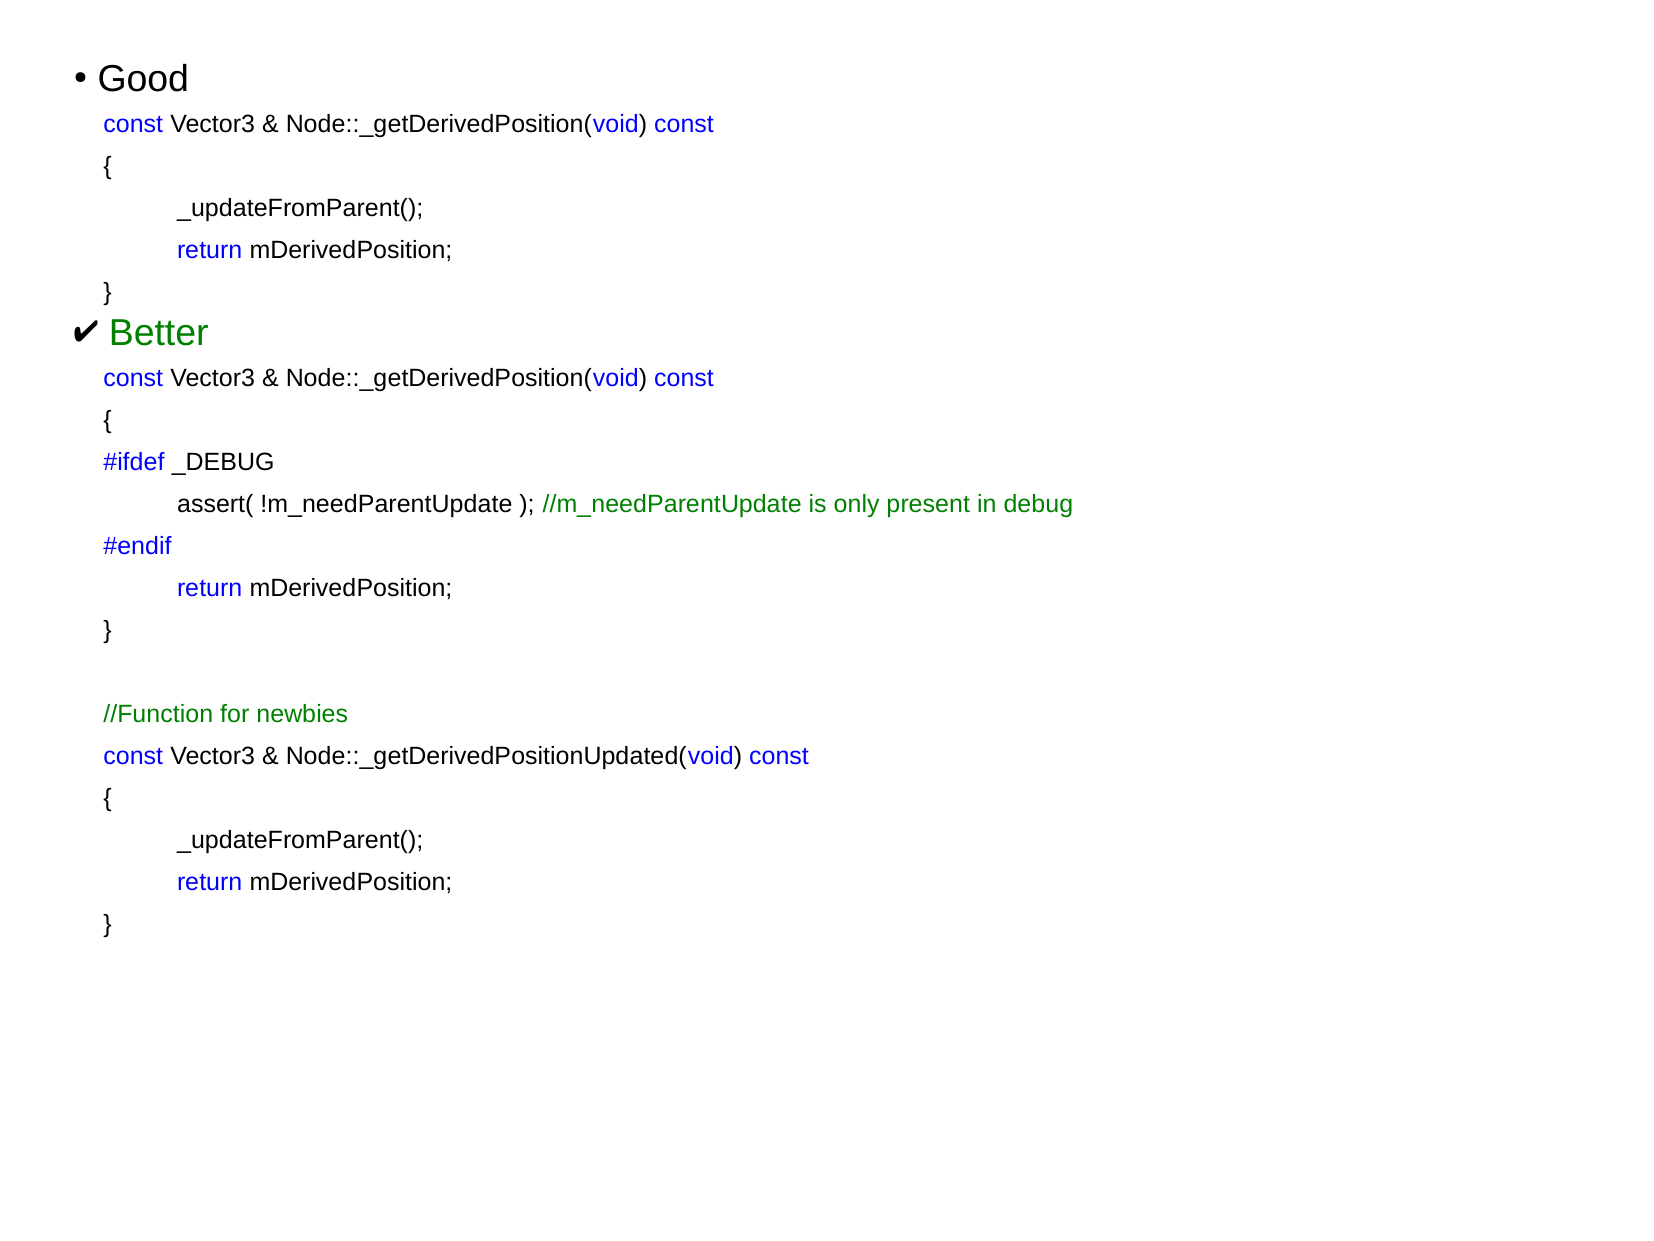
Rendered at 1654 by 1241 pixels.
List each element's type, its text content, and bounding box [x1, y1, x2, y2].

text_box Good [59, 29, 1270, 87]
text_box const Vector3 & Node::_getDerivedPosition(void) const { _updateFromParent(); return mDerivedPosition; } [88, 88, 1093, 283]
text_box Better [59, 283, 1270, 341]
text_box const Vector3 & Node::_getDerivedPosition(void) const { #ifdef _DEBUG assert( !m_needParentUpdate ); //m_needParentUpdate is only present in debug #endif return mDerivedPosition; } //Function for newbies const Vector3 & Node::_getDerivedPositionUpdated(void) const { _updateFromParent(); return mDerivedPosition; } [88, 342, 1093, 932]
